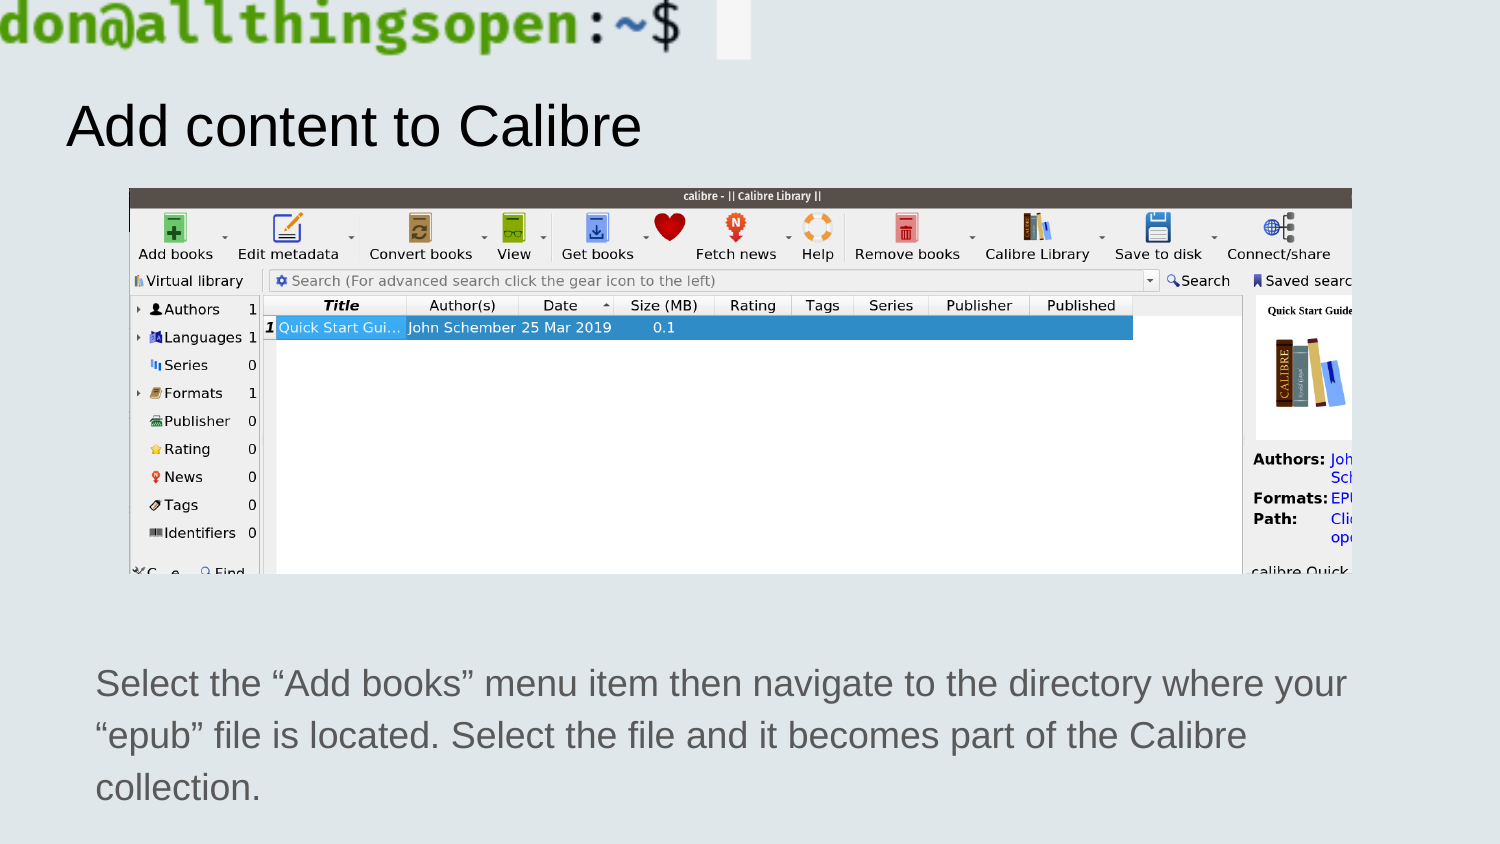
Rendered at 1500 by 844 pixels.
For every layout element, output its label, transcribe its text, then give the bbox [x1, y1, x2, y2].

title Add content to Calibre [51, 72, 1449, 167]
list Select the “Add books” menu item then navigate to the directory where your “epub” file is located. Select the file and it becomes part of the Calibre collection. [80, 637, 1401, 806]
picture [0, 0, 1500, 844]
